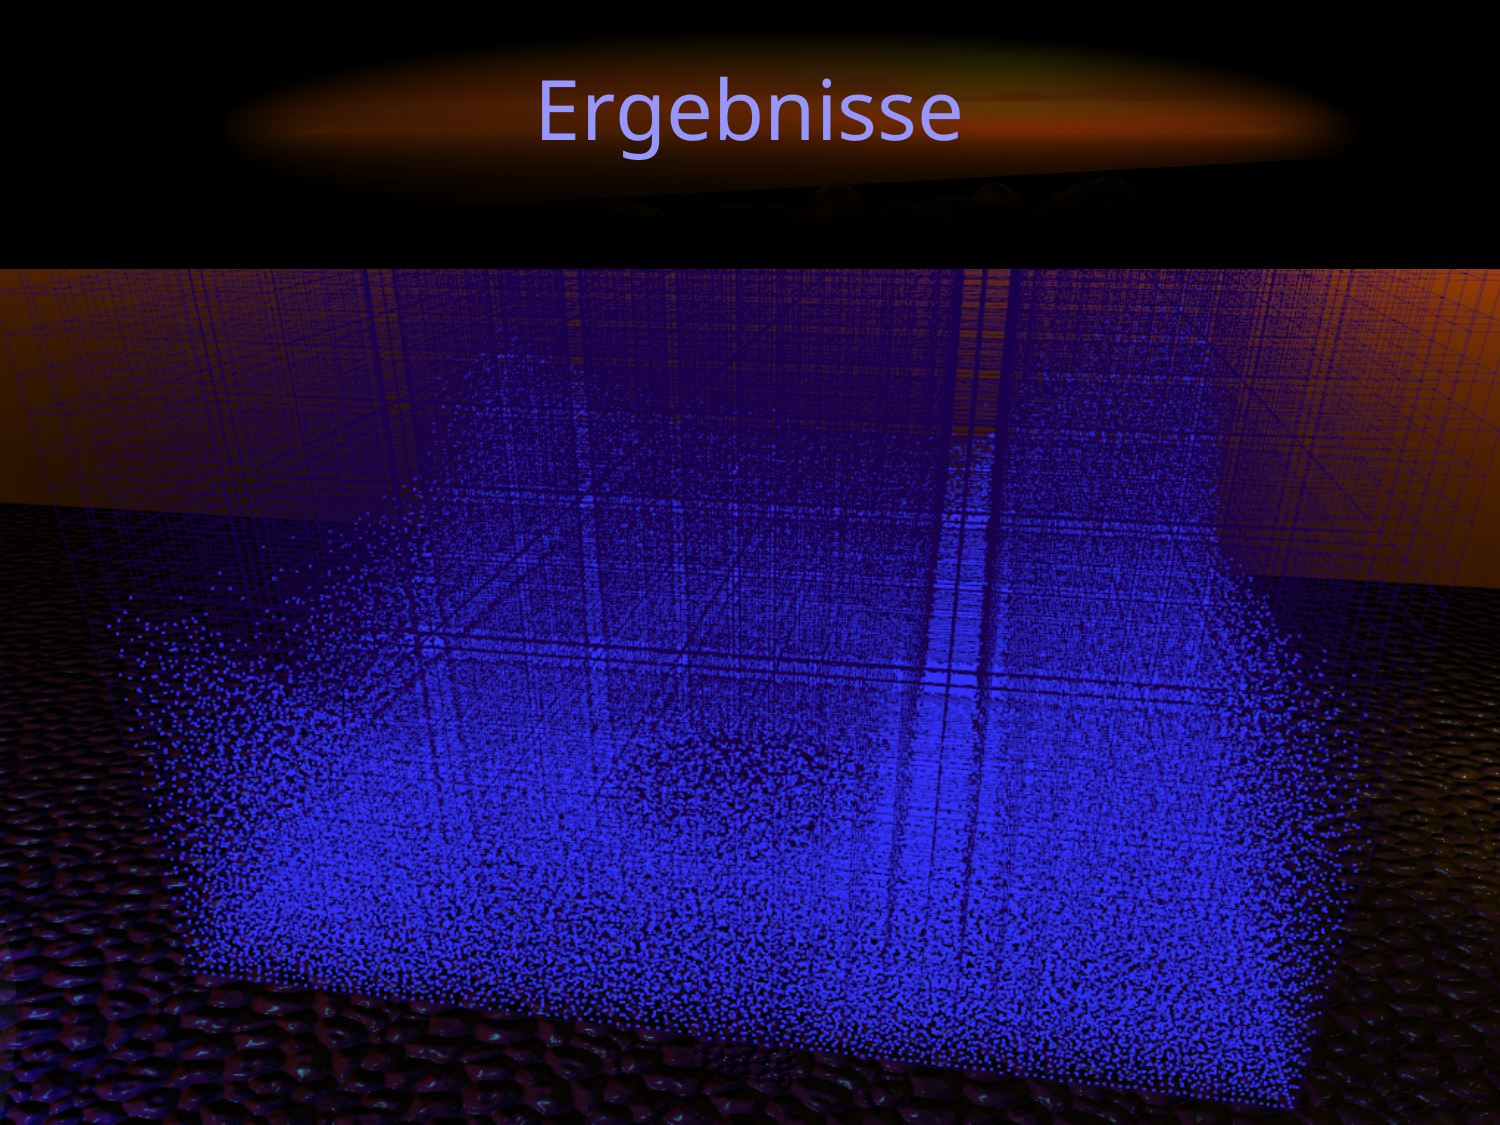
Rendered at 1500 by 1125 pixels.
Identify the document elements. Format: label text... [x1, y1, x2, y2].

picture [0, 269, 1500, 1125]
text_box [112, 0, 1463, 241]
text_box Ergebnisse [75, 0, 1426, 216]
